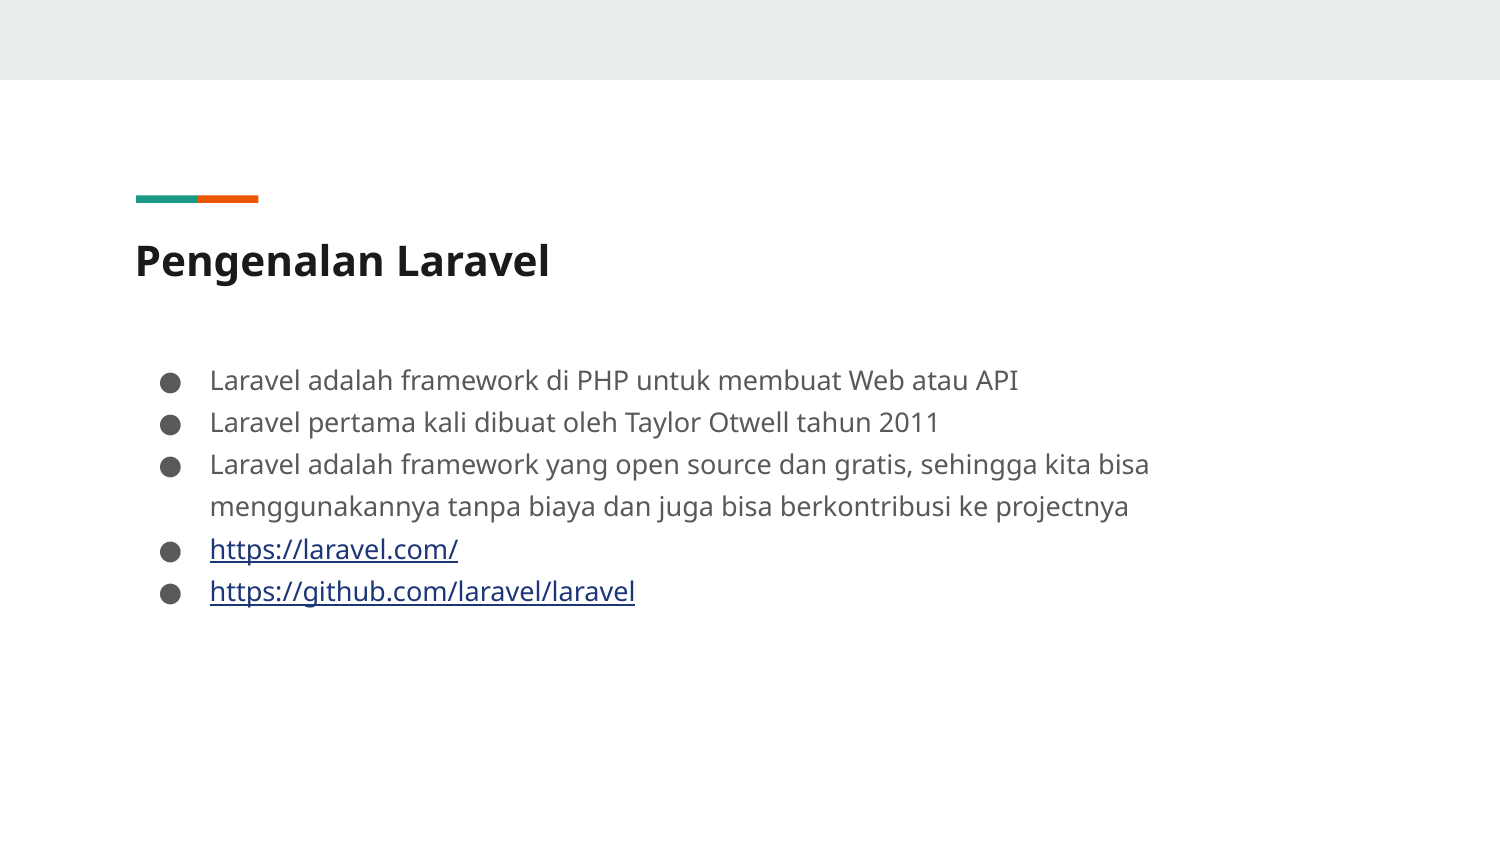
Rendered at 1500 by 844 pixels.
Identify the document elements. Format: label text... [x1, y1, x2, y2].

title Pengenalan Laravel [119, 216, 1381, 305]
list Laravel adalah framework di PHP untuk membuat Web atau API Laravel pertama kali dibuat oleh Taylor Otwell tahun 2011 Laravel adalah framework yang open source dan gratis, sehingga kita bisa menggunakannya tanpa biaya dan juga bisa berkontribusi ke projectnya https://laravel.com/ https://github.com/laravel/laravel [119, 341, 1381, 712]
